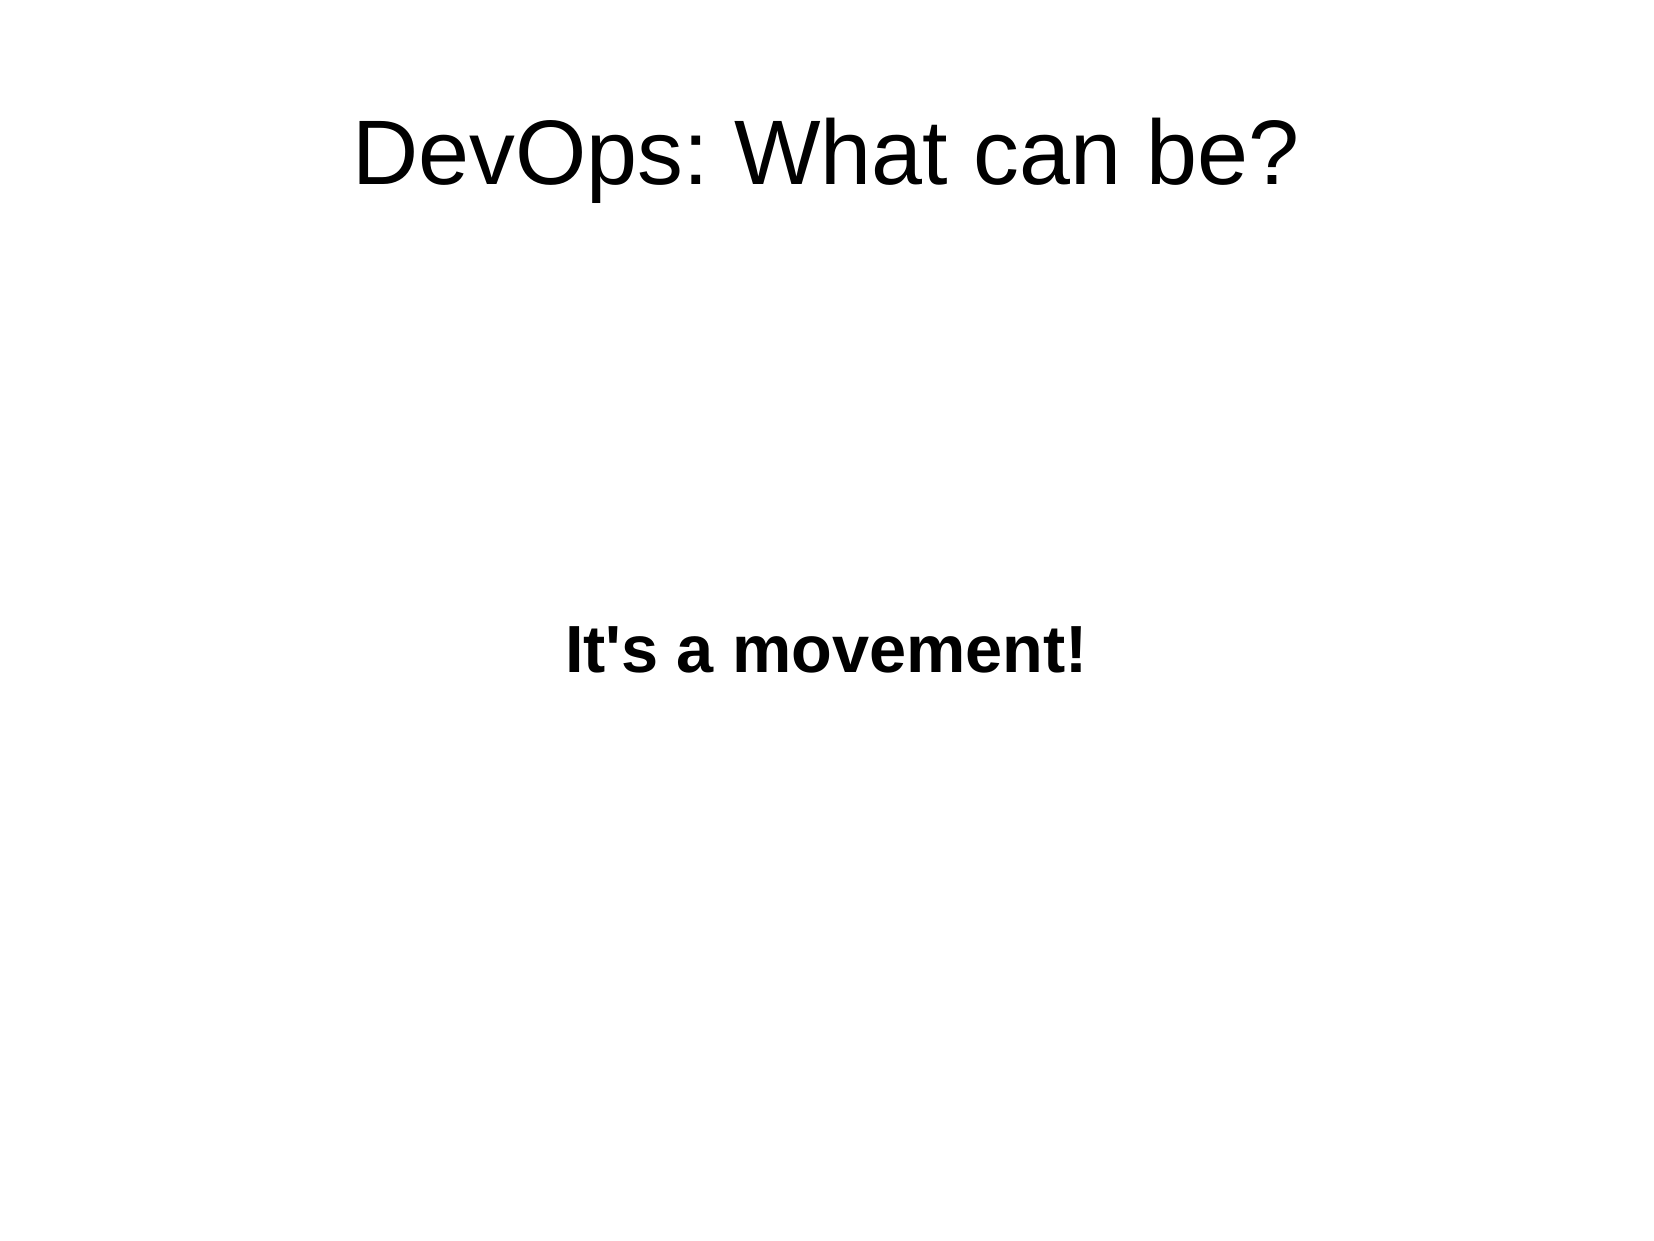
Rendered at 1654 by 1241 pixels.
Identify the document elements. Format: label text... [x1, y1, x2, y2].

subtitle It's a movement! [82, 290, 1571, 1010]
title DevOps: What can be? [82, 49, 1571, 257]
